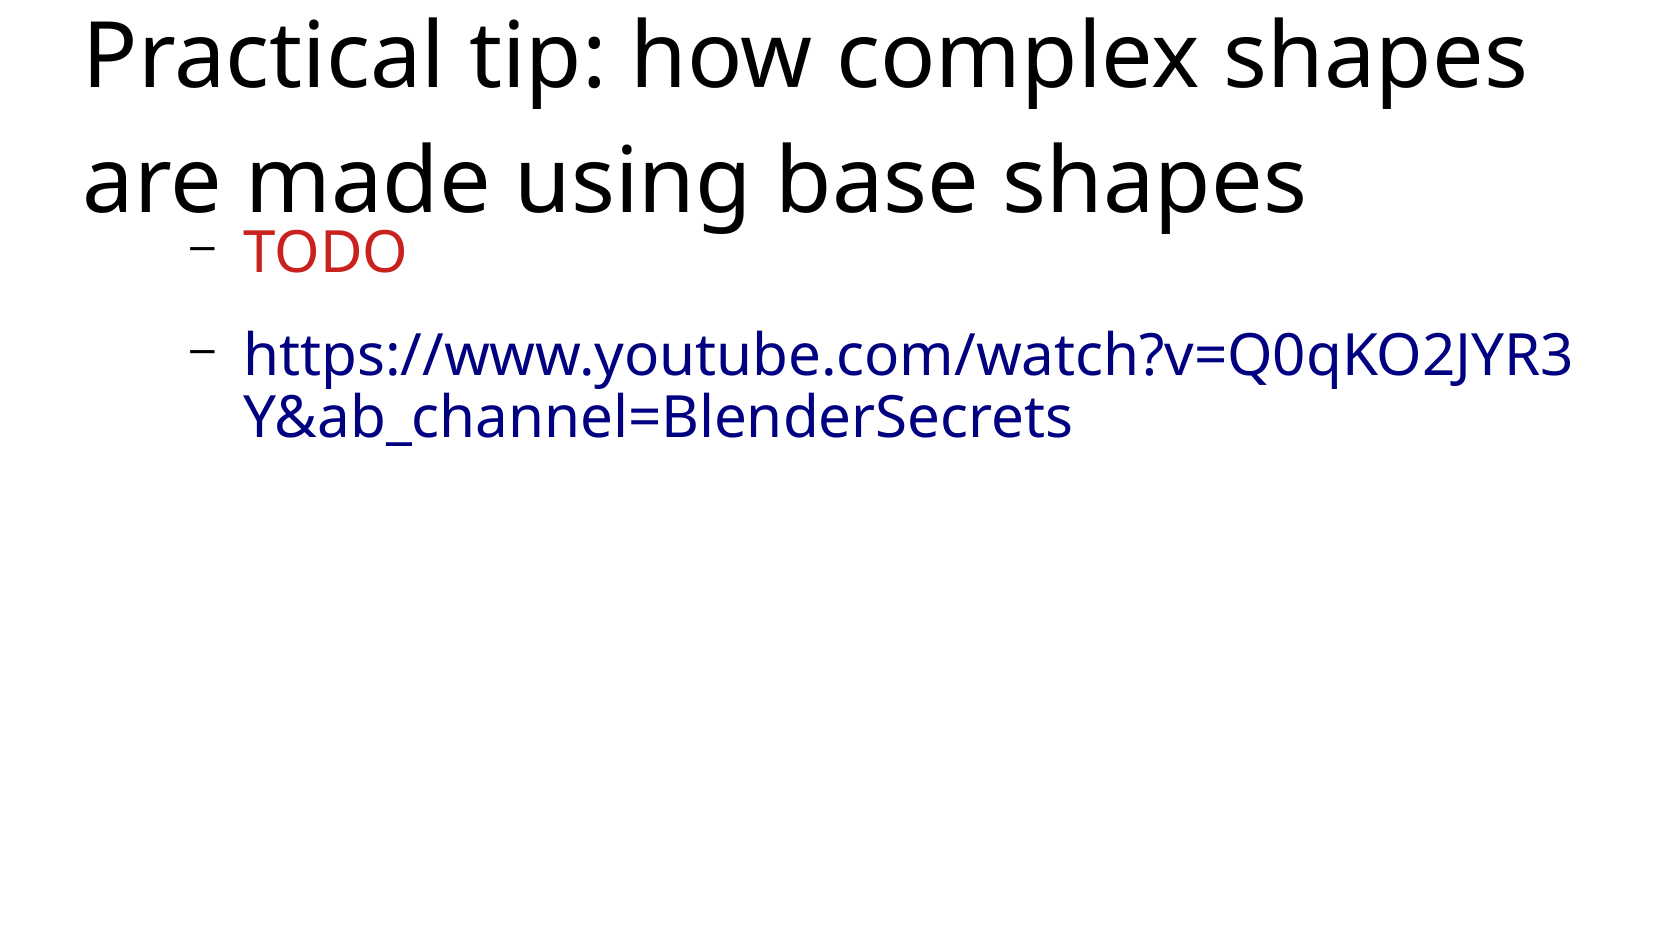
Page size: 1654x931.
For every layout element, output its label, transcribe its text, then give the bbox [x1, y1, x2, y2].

title Practical tip: how complex shapes are made using base shapes [82, 0, 1571, 229]
list TODO https://www.youtube.com/watch?v=Q0qKO2JYR3Y&ab_channel=BlenderSecrets [101, 210, 1591, 751]
